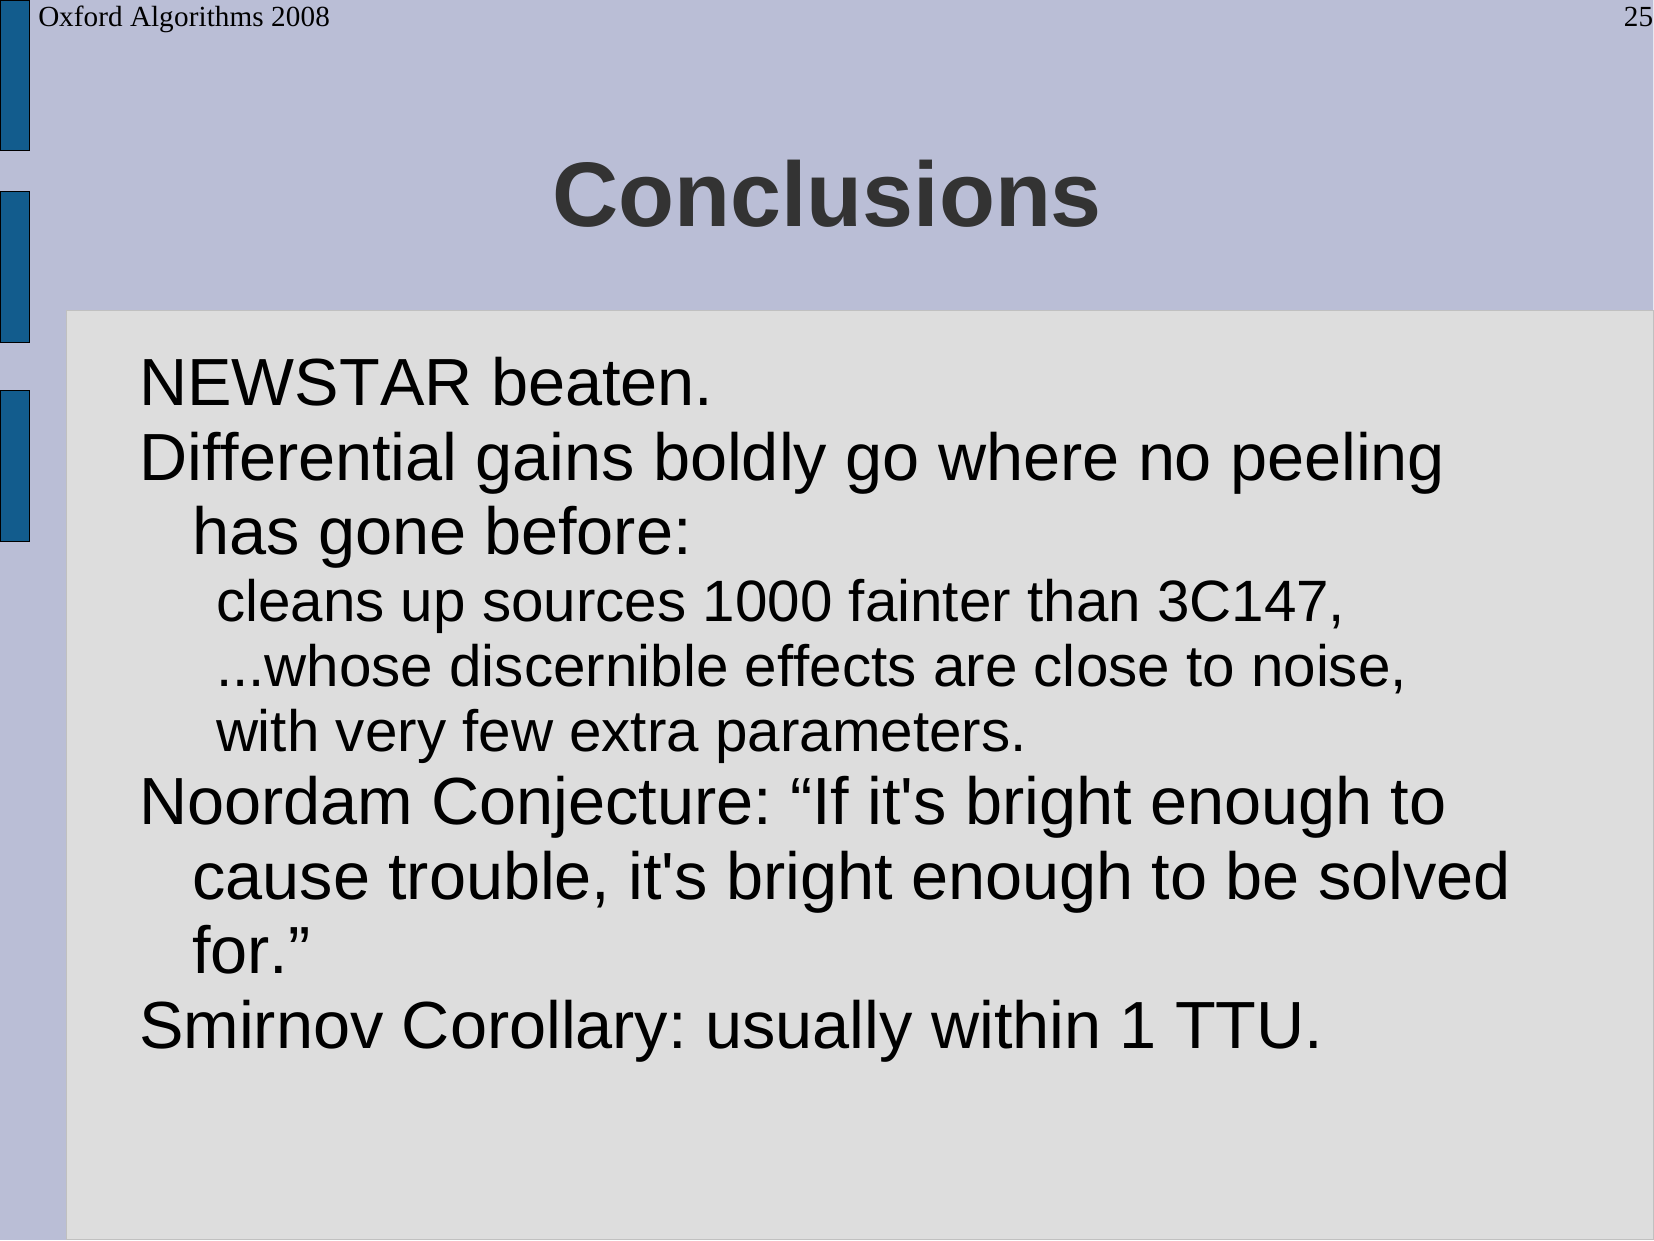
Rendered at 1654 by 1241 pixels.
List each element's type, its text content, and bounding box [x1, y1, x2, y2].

title Conclusions [121, 91, 1534, 299]
list NEWSTAR beaten. Differential gains boldly go where no peeling has gone before: cleans up sources 1000 fainter than 3C147, ...whose discernible effects are close to noise, with very few extra parameters. Noordam Conjecture: “If it's bright enough to cause trouble, it's bright enough to be solved for.” Smirnov Corollary: usually within 1 TTU. [121, 344, 1534, 1127]
